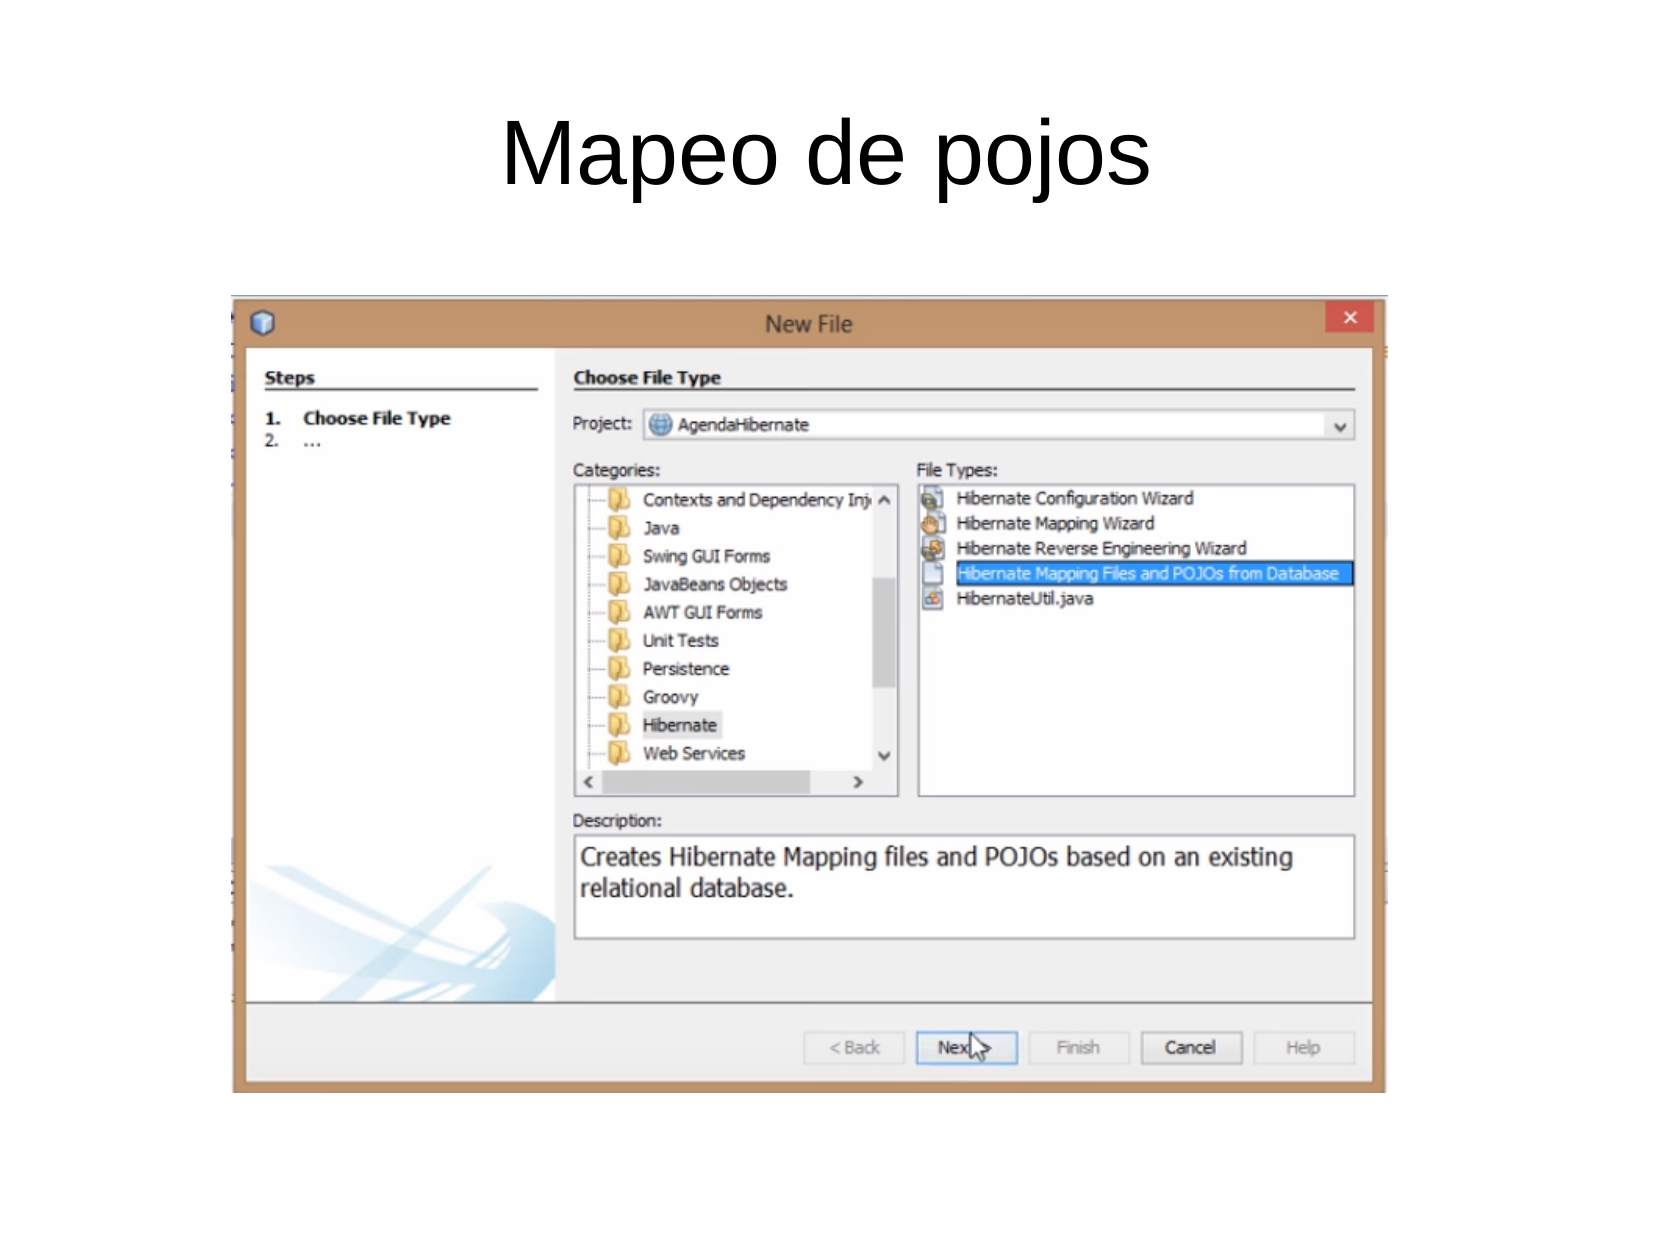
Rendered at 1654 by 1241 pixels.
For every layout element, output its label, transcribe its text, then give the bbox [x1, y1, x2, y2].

picture [231, 295, 1388, 1093]
title Mapeo de pojos [82, 49, 1571, 257]
